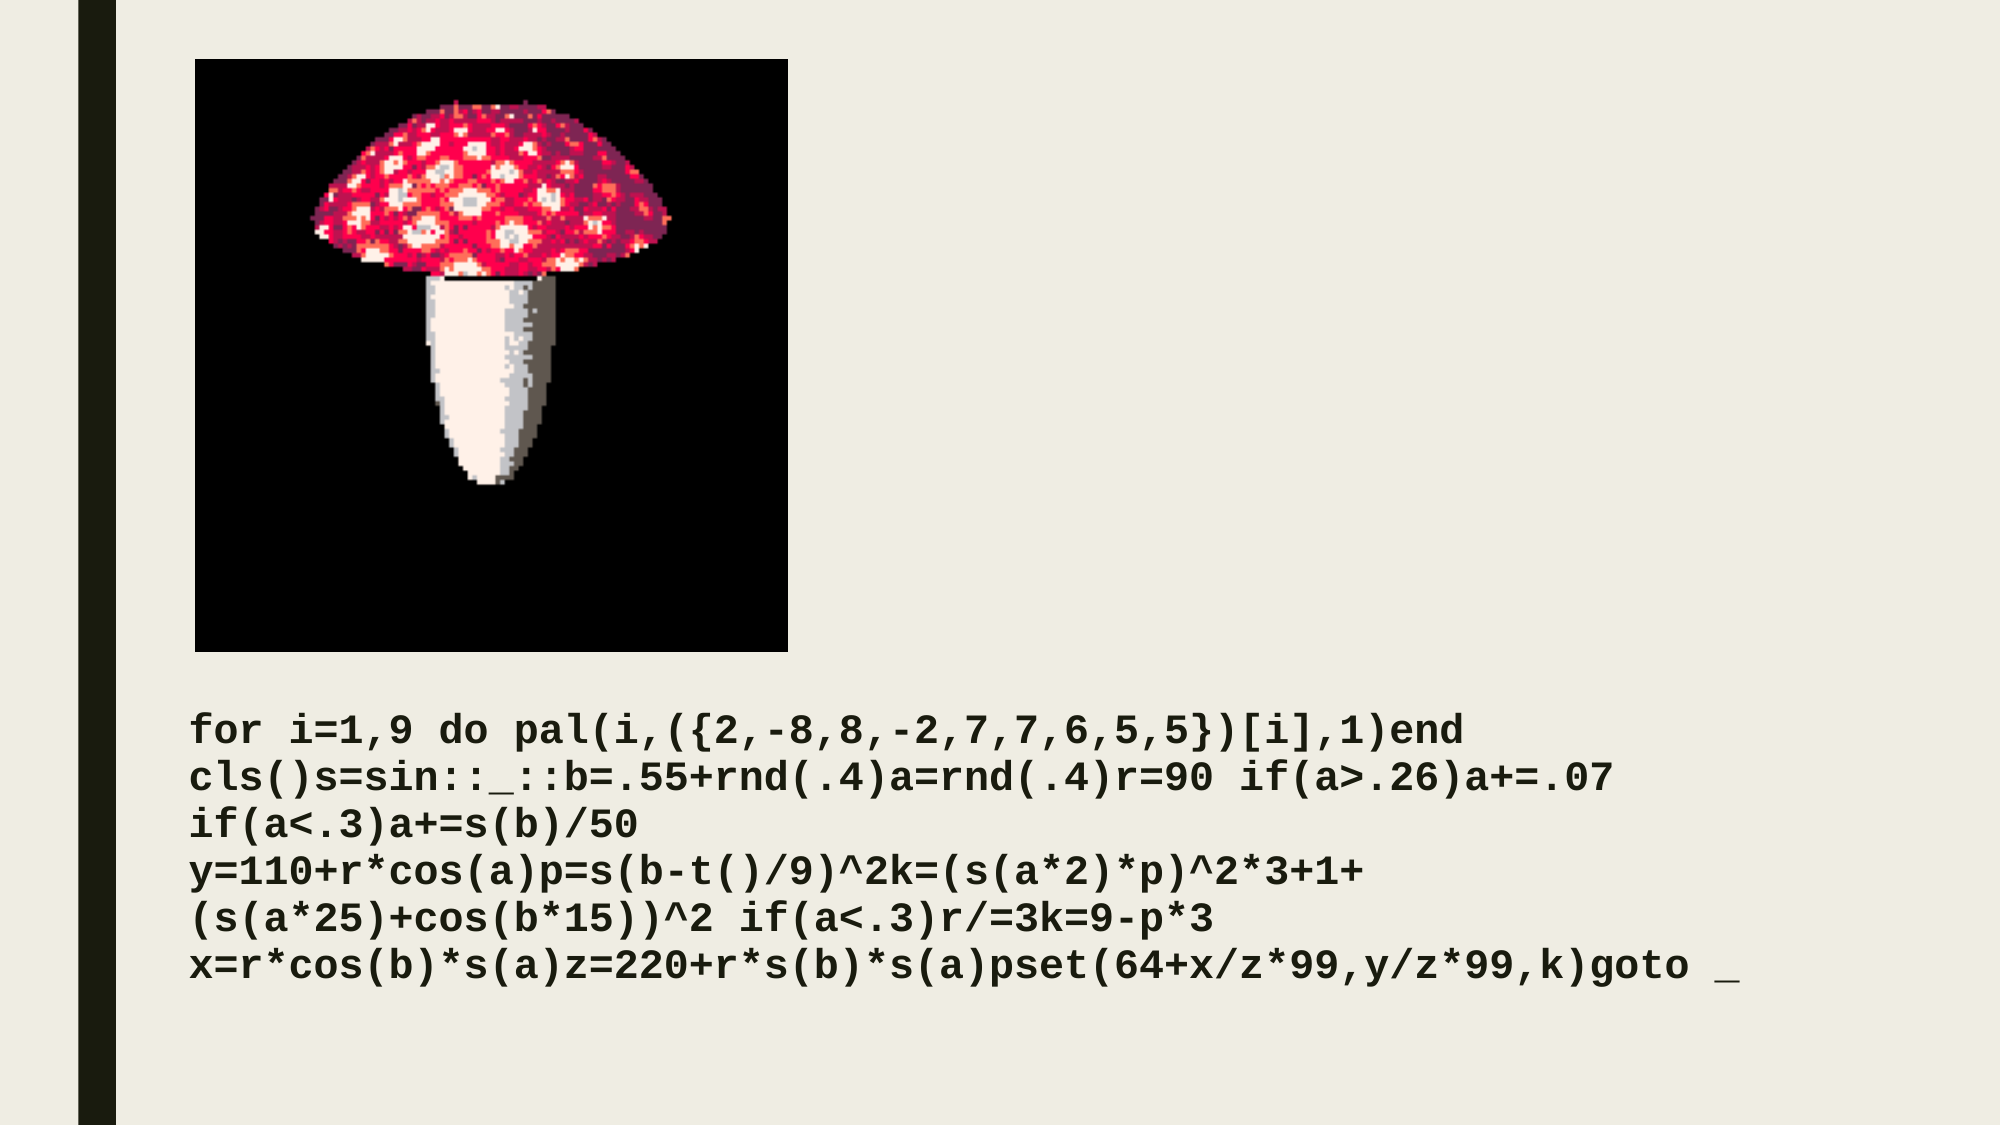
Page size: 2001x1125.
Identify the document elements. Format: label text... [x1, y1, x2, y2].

picture [195, 59, 788, 652]
list for i=1,9 do pal(i,({2,-8,8,-2,7,7,6,5,5})[i],1)end cls()s=sin::_::b=.55+rnd(.4)a=rnd(.4)r=90 if(a>.26)a+=.07 if(a<.3)a+=s(b)/50 y=110+r*cos(a)p=s(b-t()/9)^2k=(s(a*2)*p)^2*3+1+(s(a*25)+cos(b*15))^2 if(a<.3)r/=3k=9-p*3 x=r*cos(b)*s(a)z=220+r*s(b)*s(a)pset(64+x/z*99,y/z*99,k)goto _ [173, 698, 1804, 1125]
